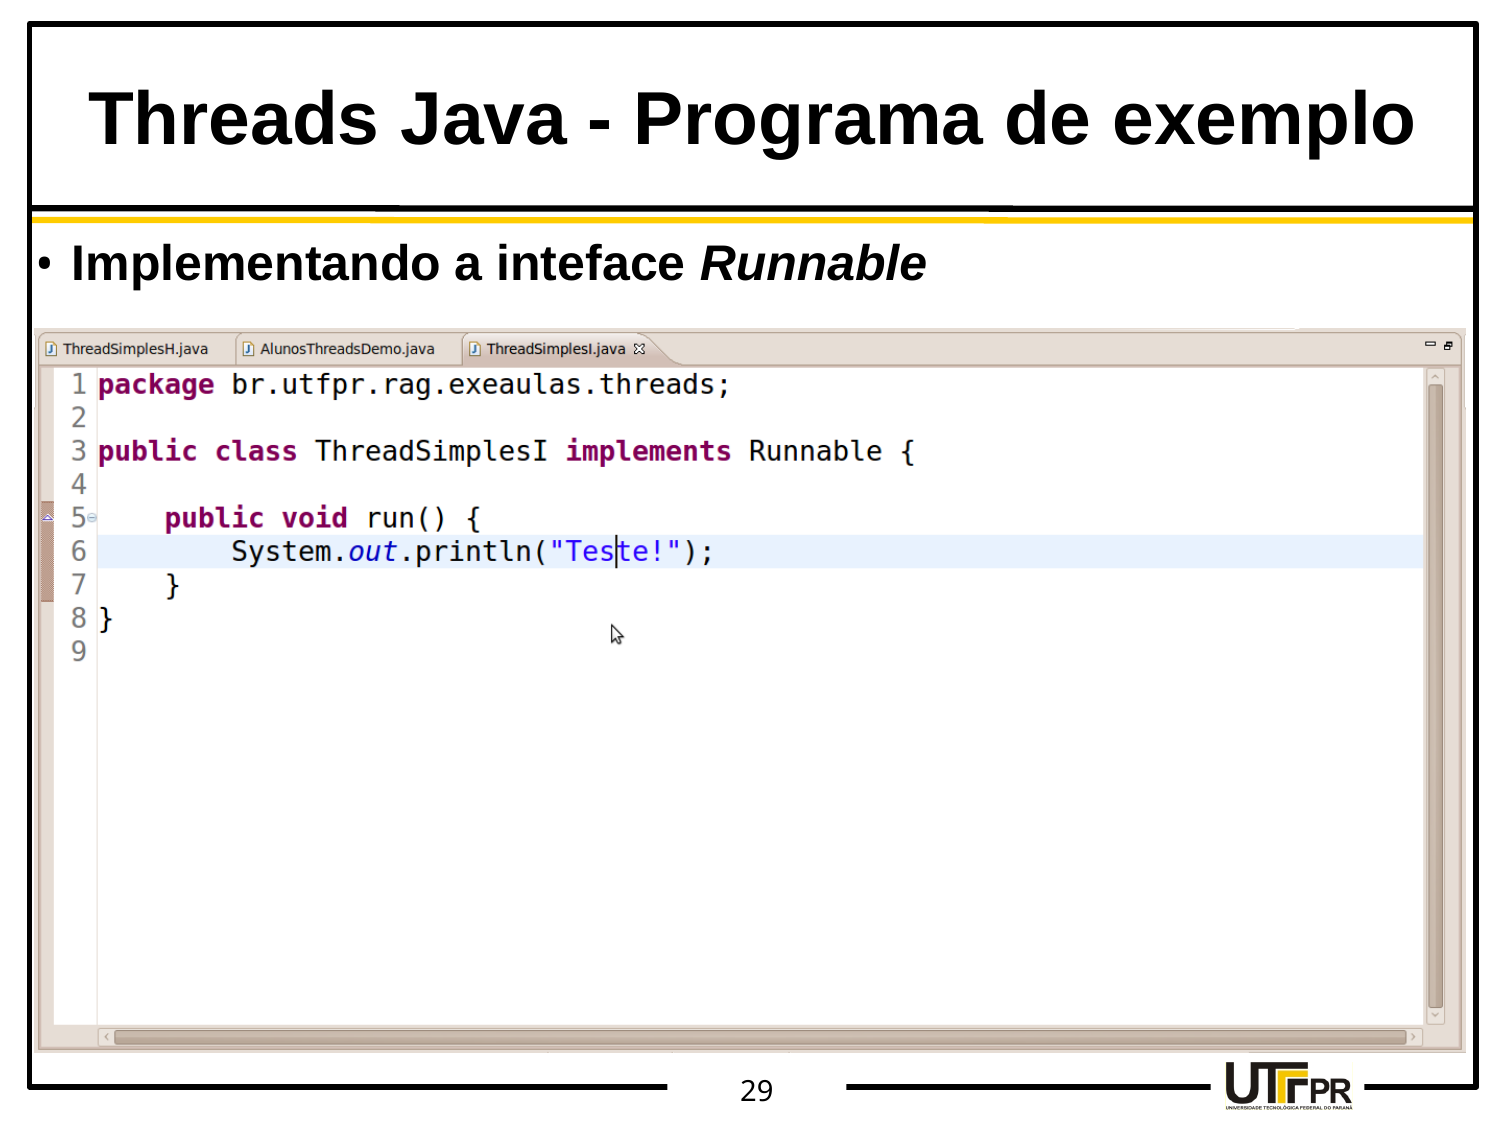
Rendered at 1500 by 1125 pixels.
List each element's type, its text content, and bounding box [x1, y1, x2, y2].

list Implementando a inteface Runnable [20, 230, 1489, 739]
picture [1225, 1062, 1353, 1110]
picture [34, 739, 1466, 1053]
title Threads Java - Programa de exemplo [29, 47, 1477, 195]
